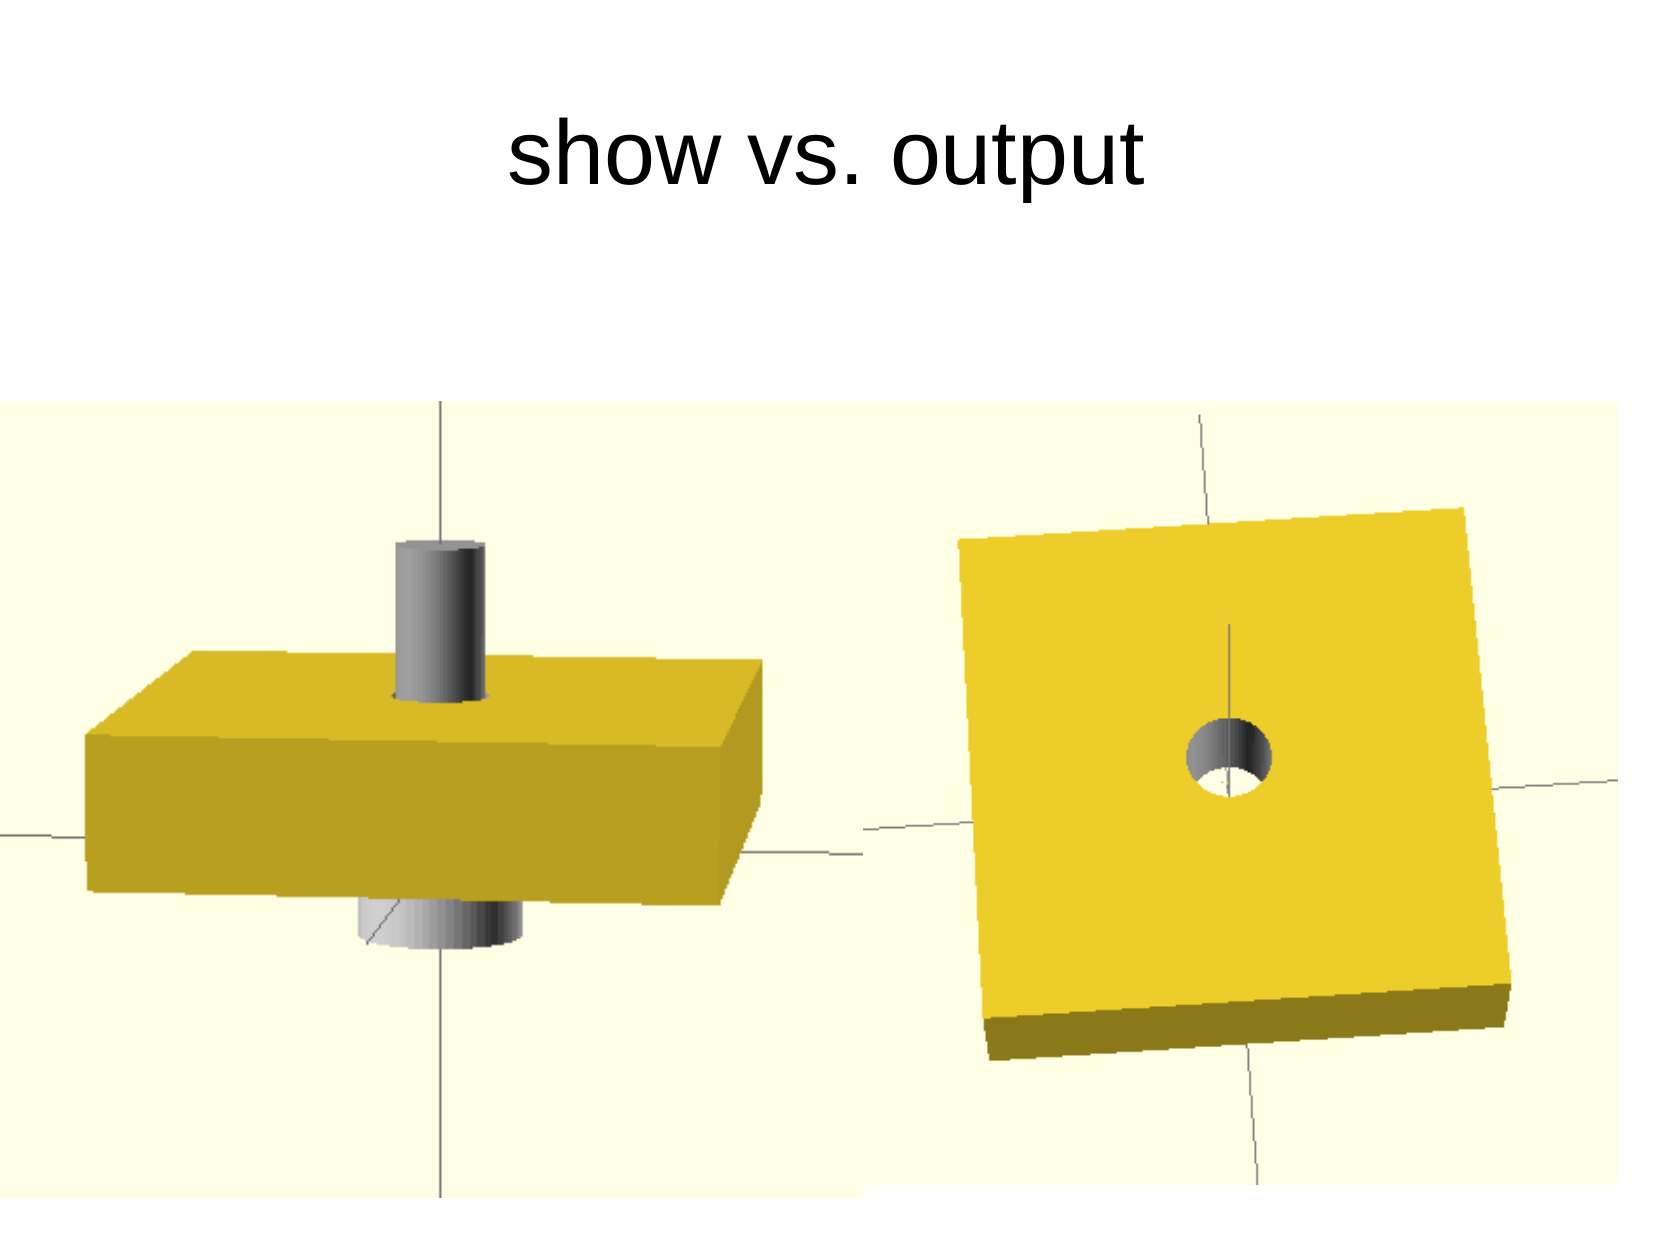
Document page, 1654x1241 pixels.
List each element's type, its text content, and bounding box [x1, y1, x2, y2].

picture [0, 401, 1618, 1198]
title show vs. output [82, 49, 1571, 257]
subtitle [82, 290, 1571, 1010]
